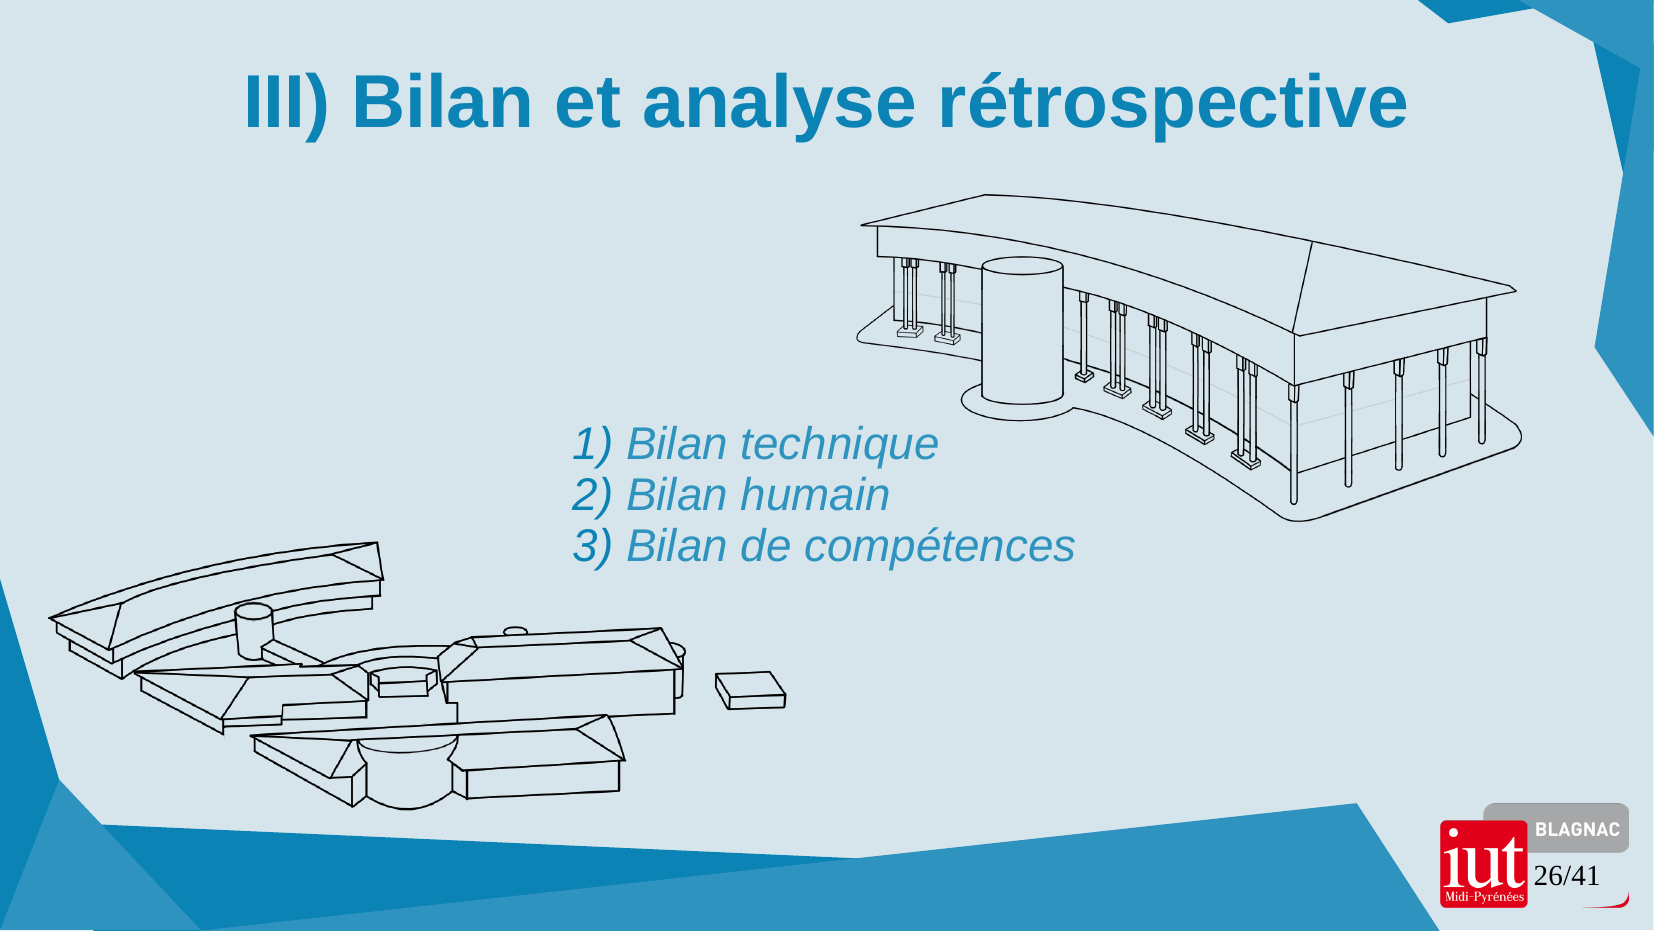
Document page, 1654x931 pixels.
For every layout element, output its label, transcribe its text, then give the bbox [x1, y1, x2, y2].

picture [850, 191, 1524, 527]
picture [23, 527, 815, 827]
list Bilan technique Bilan humain Bilan de compétences [555, 417, 1099, 584]
title III) Bilan et analyse rétrospective [82, 59, 1571, 166]
picture [1440, 803, 1629, 908]
